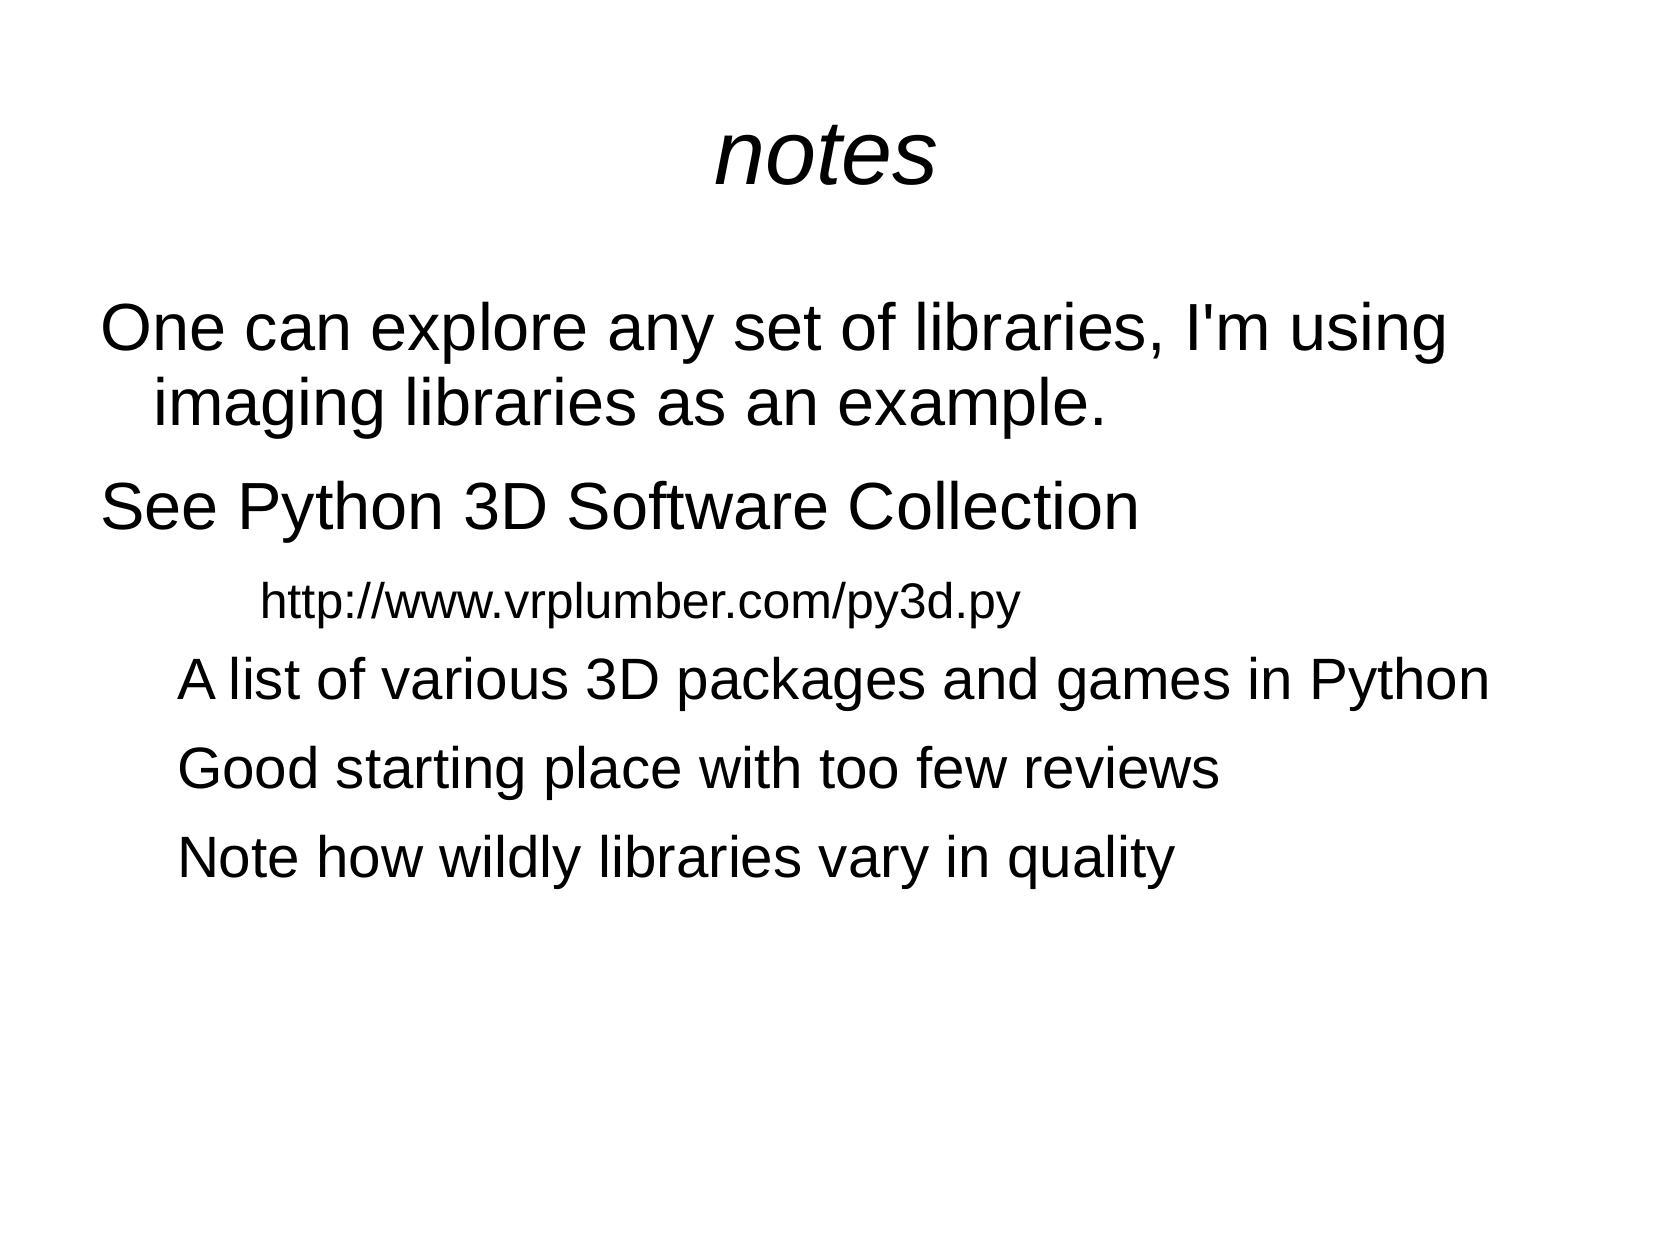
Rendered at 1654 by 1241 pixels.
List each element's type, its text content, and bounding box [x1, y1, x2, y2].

list One can explore any set of libraries, I'm using imaging libraries as an example. See Python 3D Software Collection http://www.vrplumber.com/py3d.py A list of various 3D packages and games in Python Good starting place with too few reviews Note how wildly libraries vary in quality [82, 290, 1571, 1094]
title notes [82, 56, 1571, 250]
